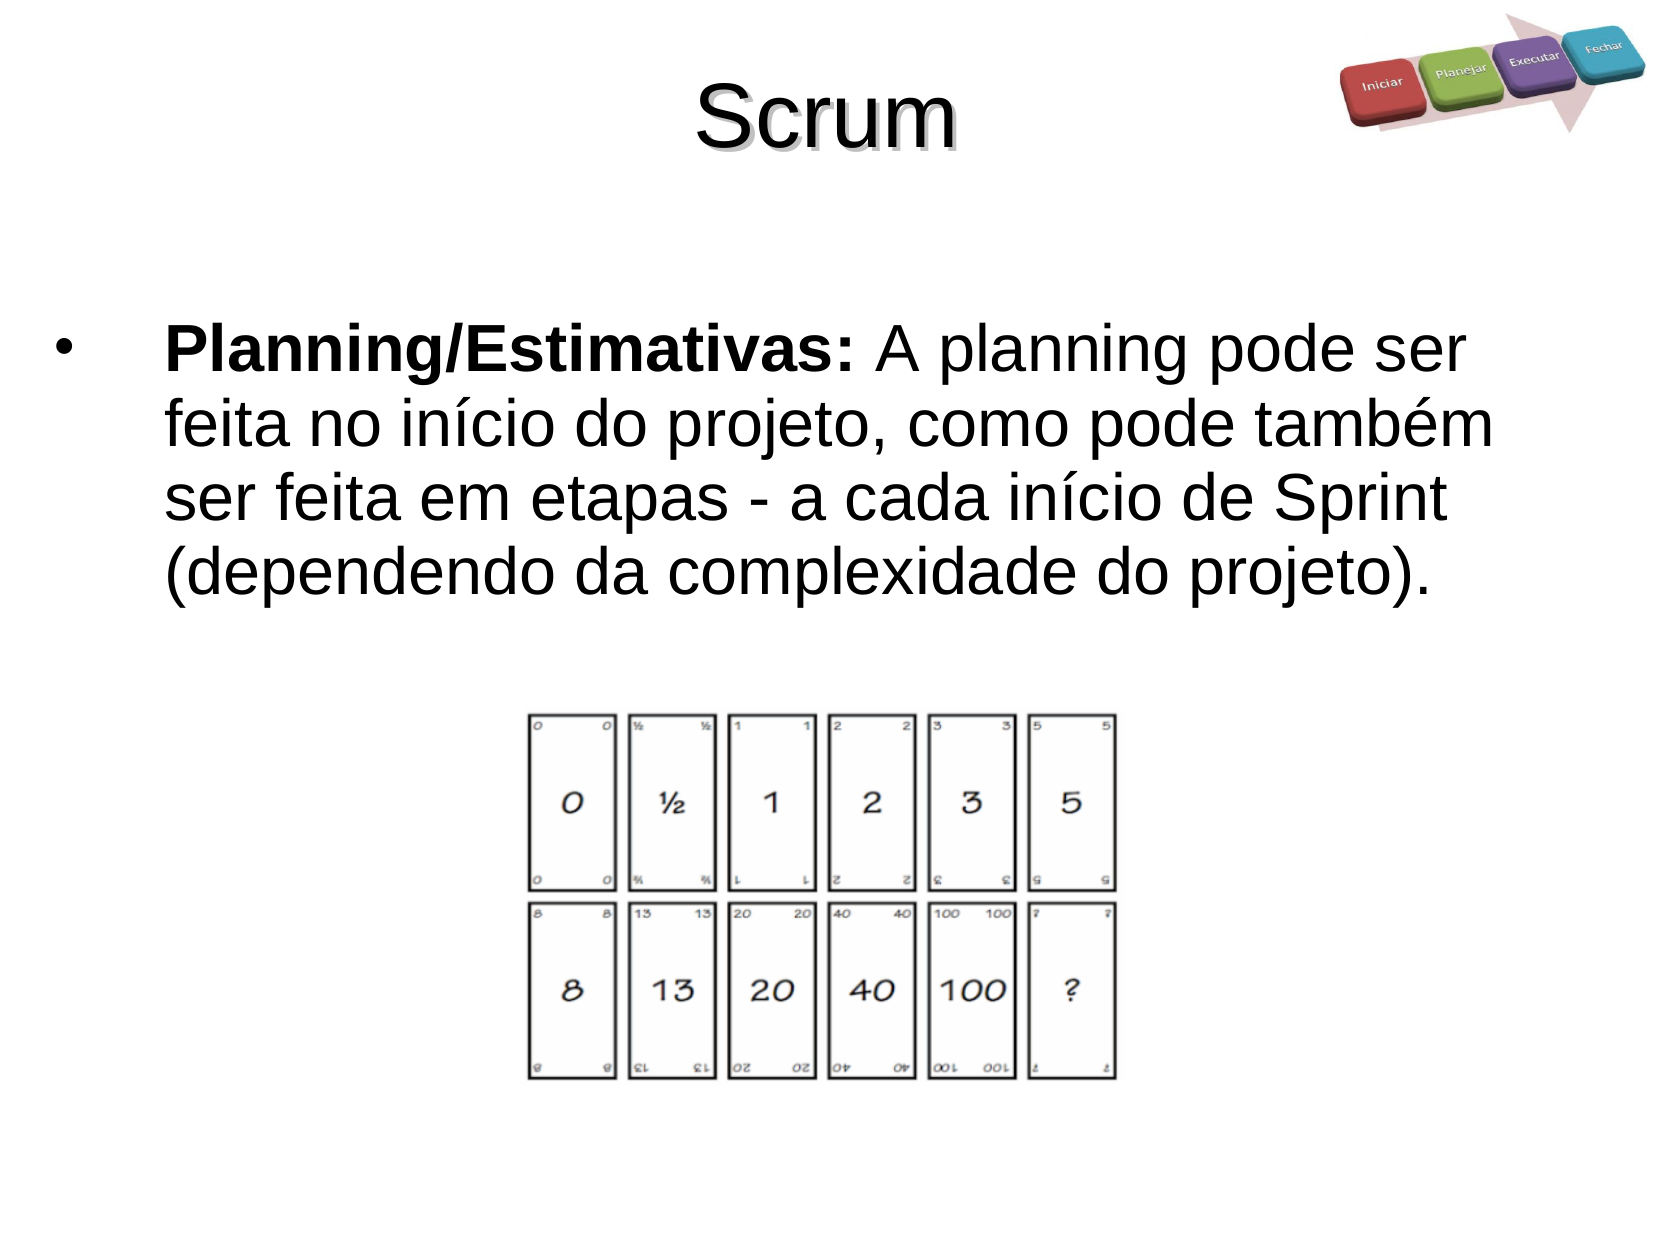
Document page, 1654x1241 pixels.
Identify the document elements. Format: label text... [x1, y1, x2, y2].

text_box Planning/Estimativas: A planning pode ser feita no início do projeto, como pode também ser feita em etapas - a cada início de Sprint (dependendo da complexidade do projeto). [52, 250, 1601, 672]
title Scrum [82, 17, 1571, 210]
chart [1334, 13, 1647, 136]
chart [523, 706, 1130, 1085]
